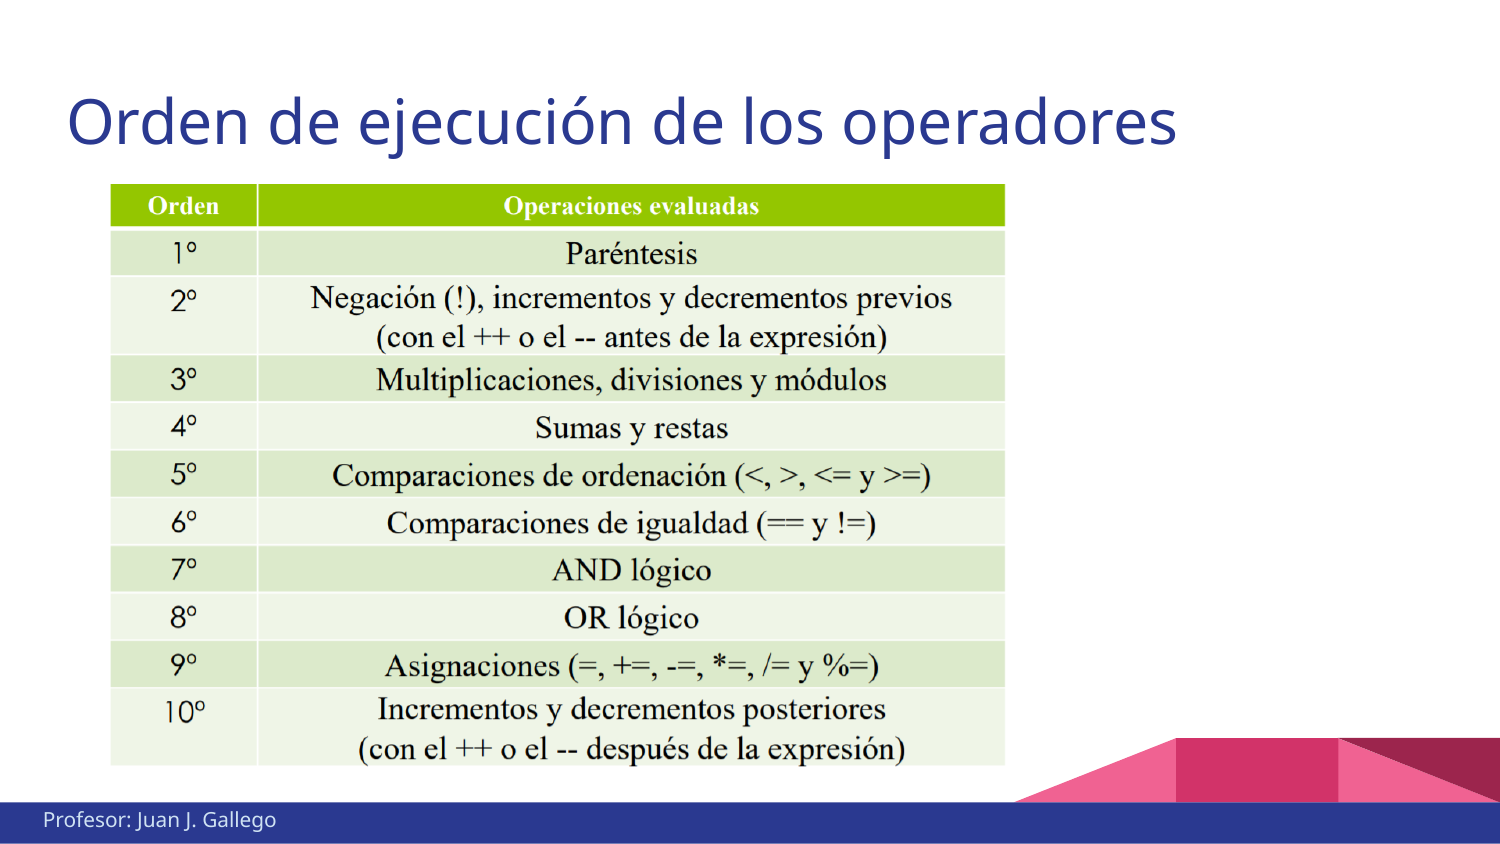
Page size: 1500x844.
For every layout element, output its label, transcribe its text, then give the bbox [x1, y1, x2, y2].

title Orden de ejecución de los operadores [51, 67, 1449, 167]
picture [107, 184, 1011, 767]
